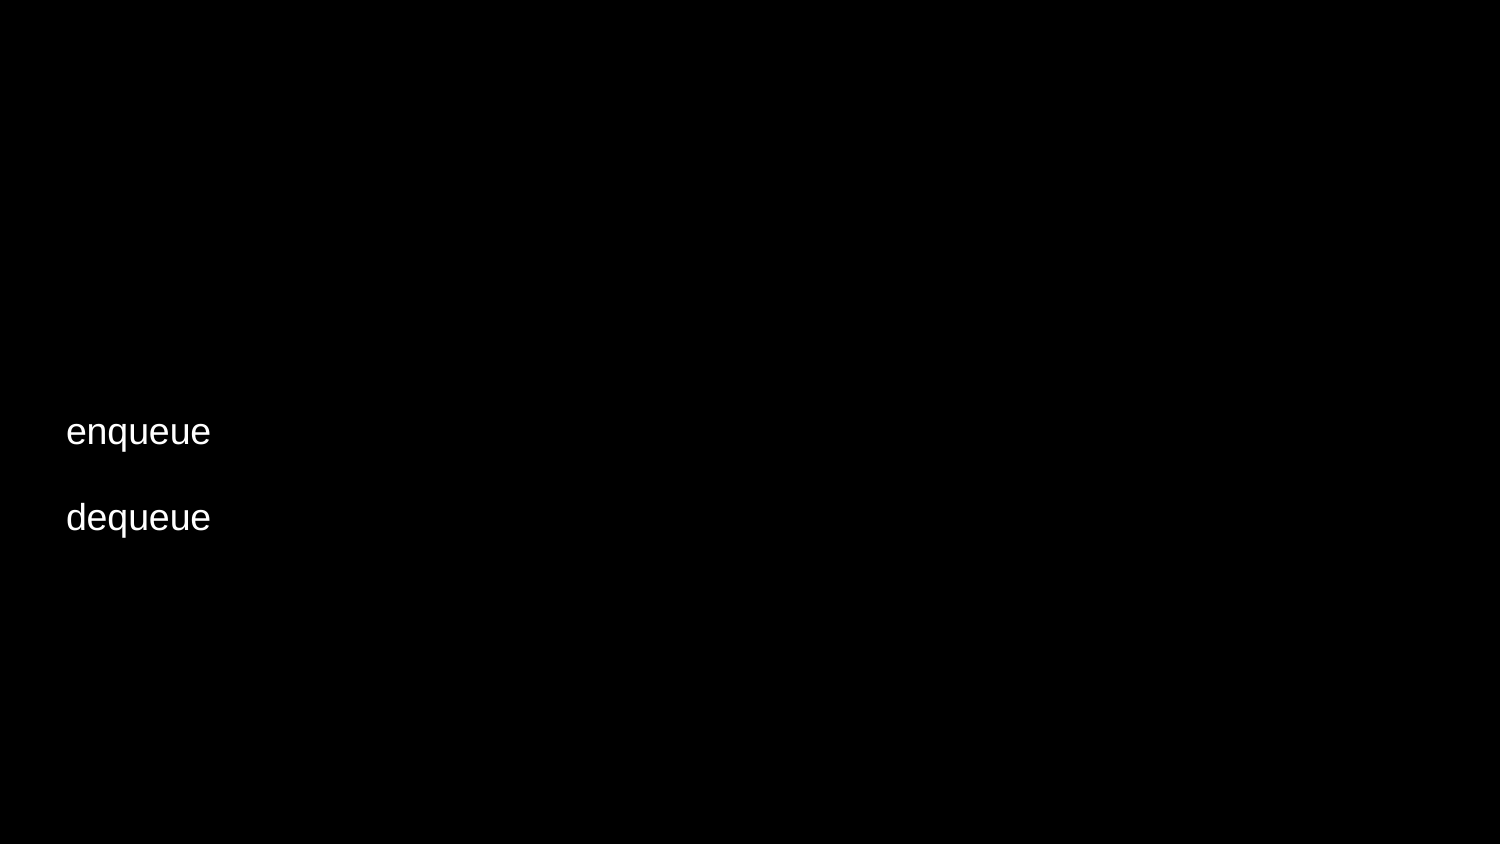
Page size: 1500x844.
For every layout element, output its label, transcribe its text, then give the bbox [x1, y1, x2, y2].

list enqueue dequeue [51, 189, 1449, 750]
